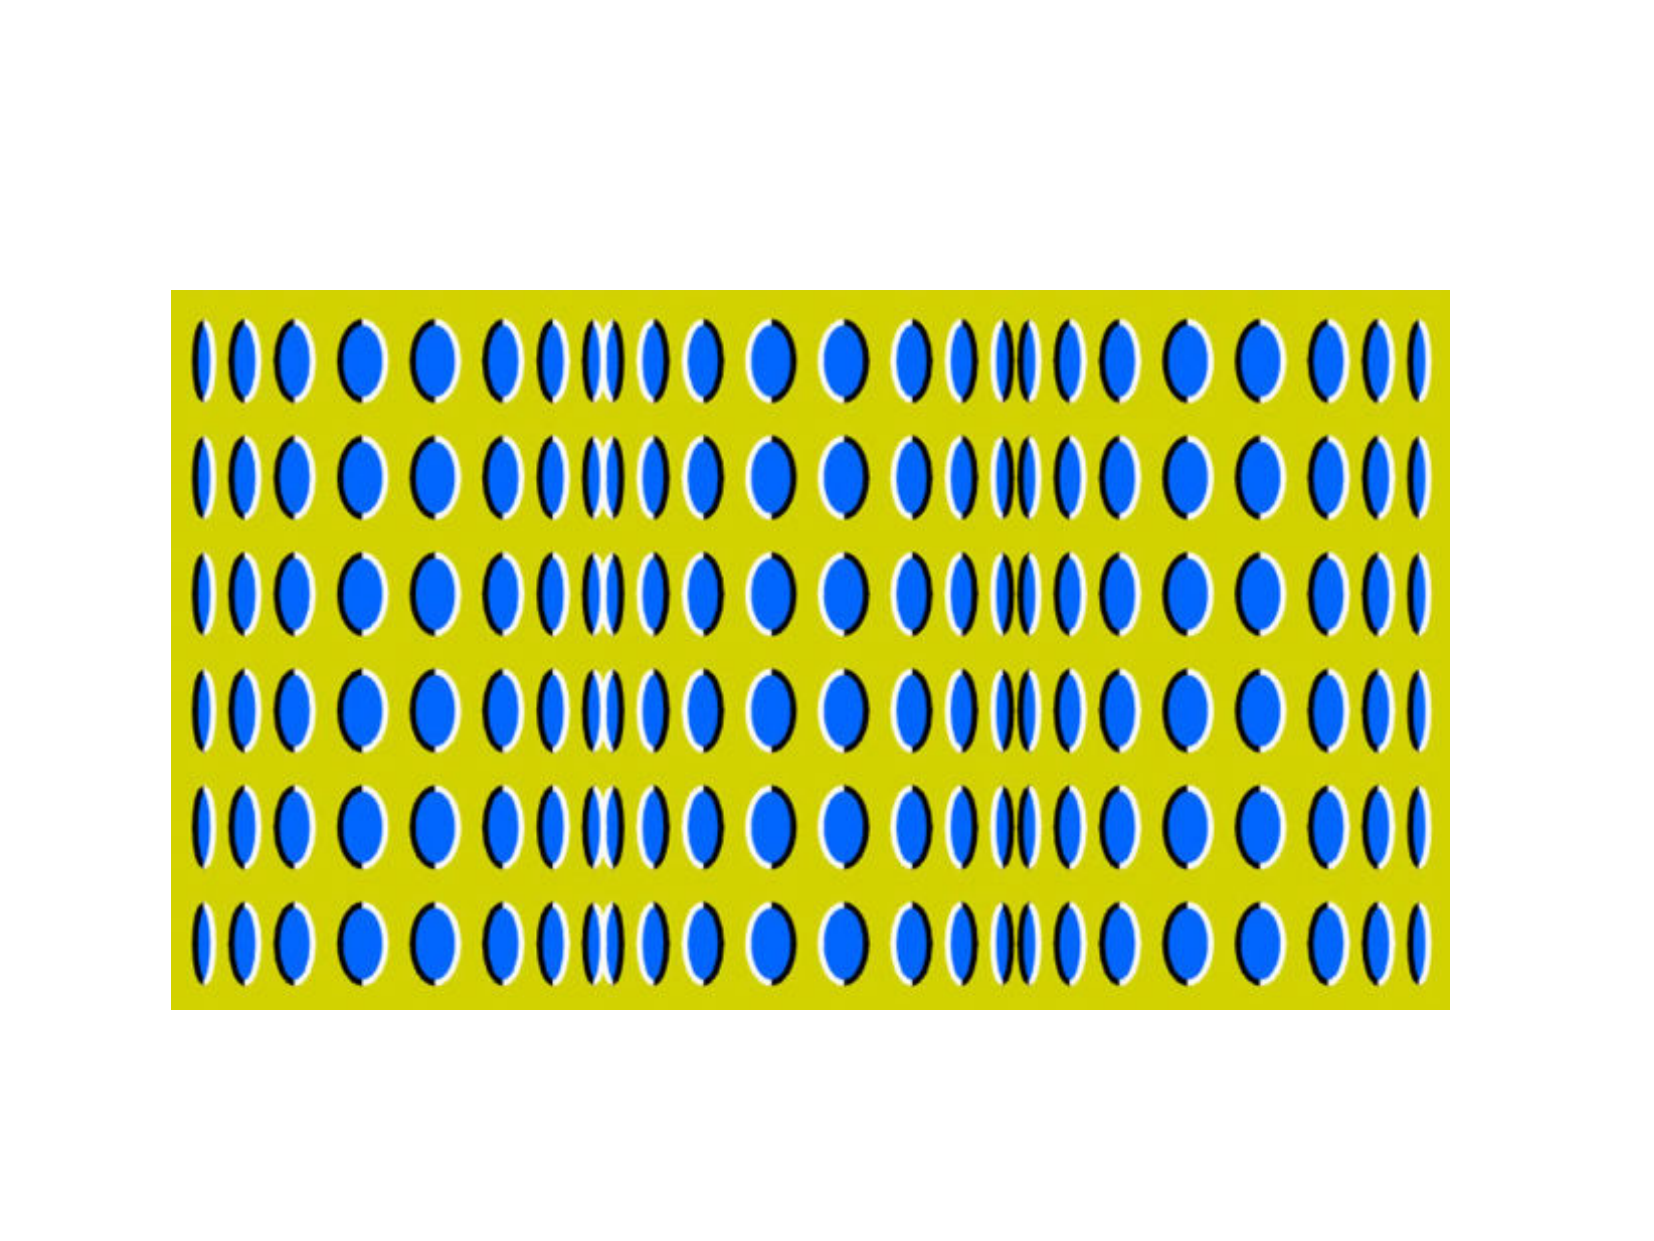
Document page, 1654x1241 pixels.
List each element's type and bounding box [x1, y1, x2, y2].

picture [171, 290, 1450, 1010]
